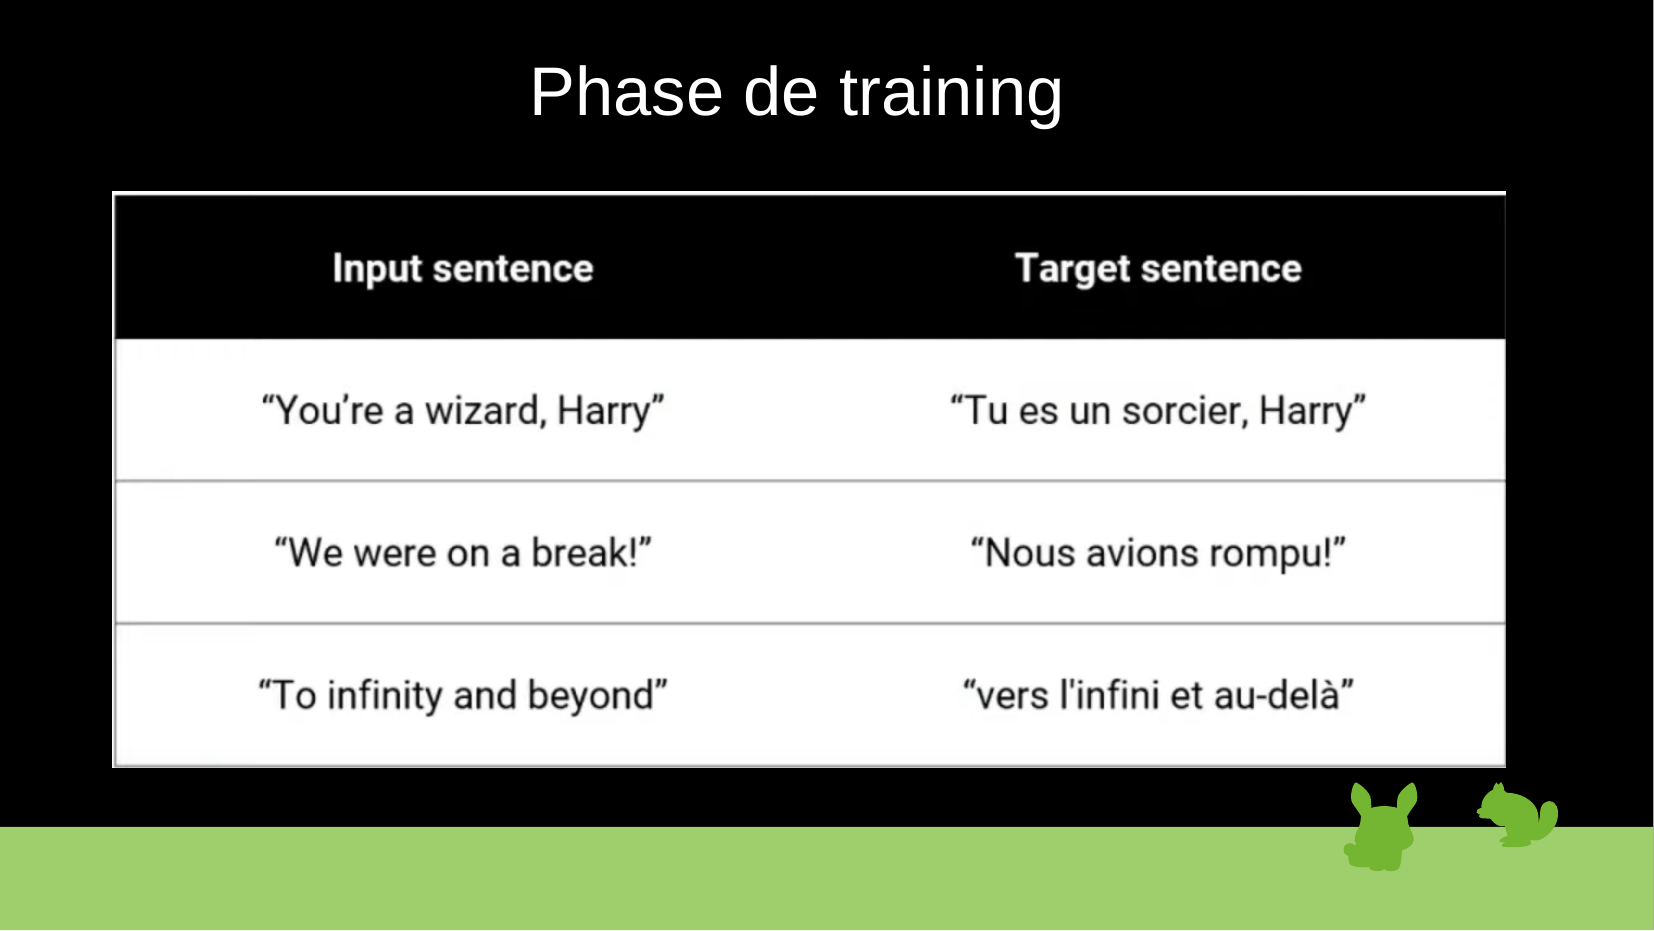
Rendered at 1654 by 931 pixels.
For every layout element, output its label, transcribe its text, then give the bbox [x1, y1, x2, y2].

title Phase de training [59, 17, 1536, 166]
picture [112, 191, 1506, 768]
